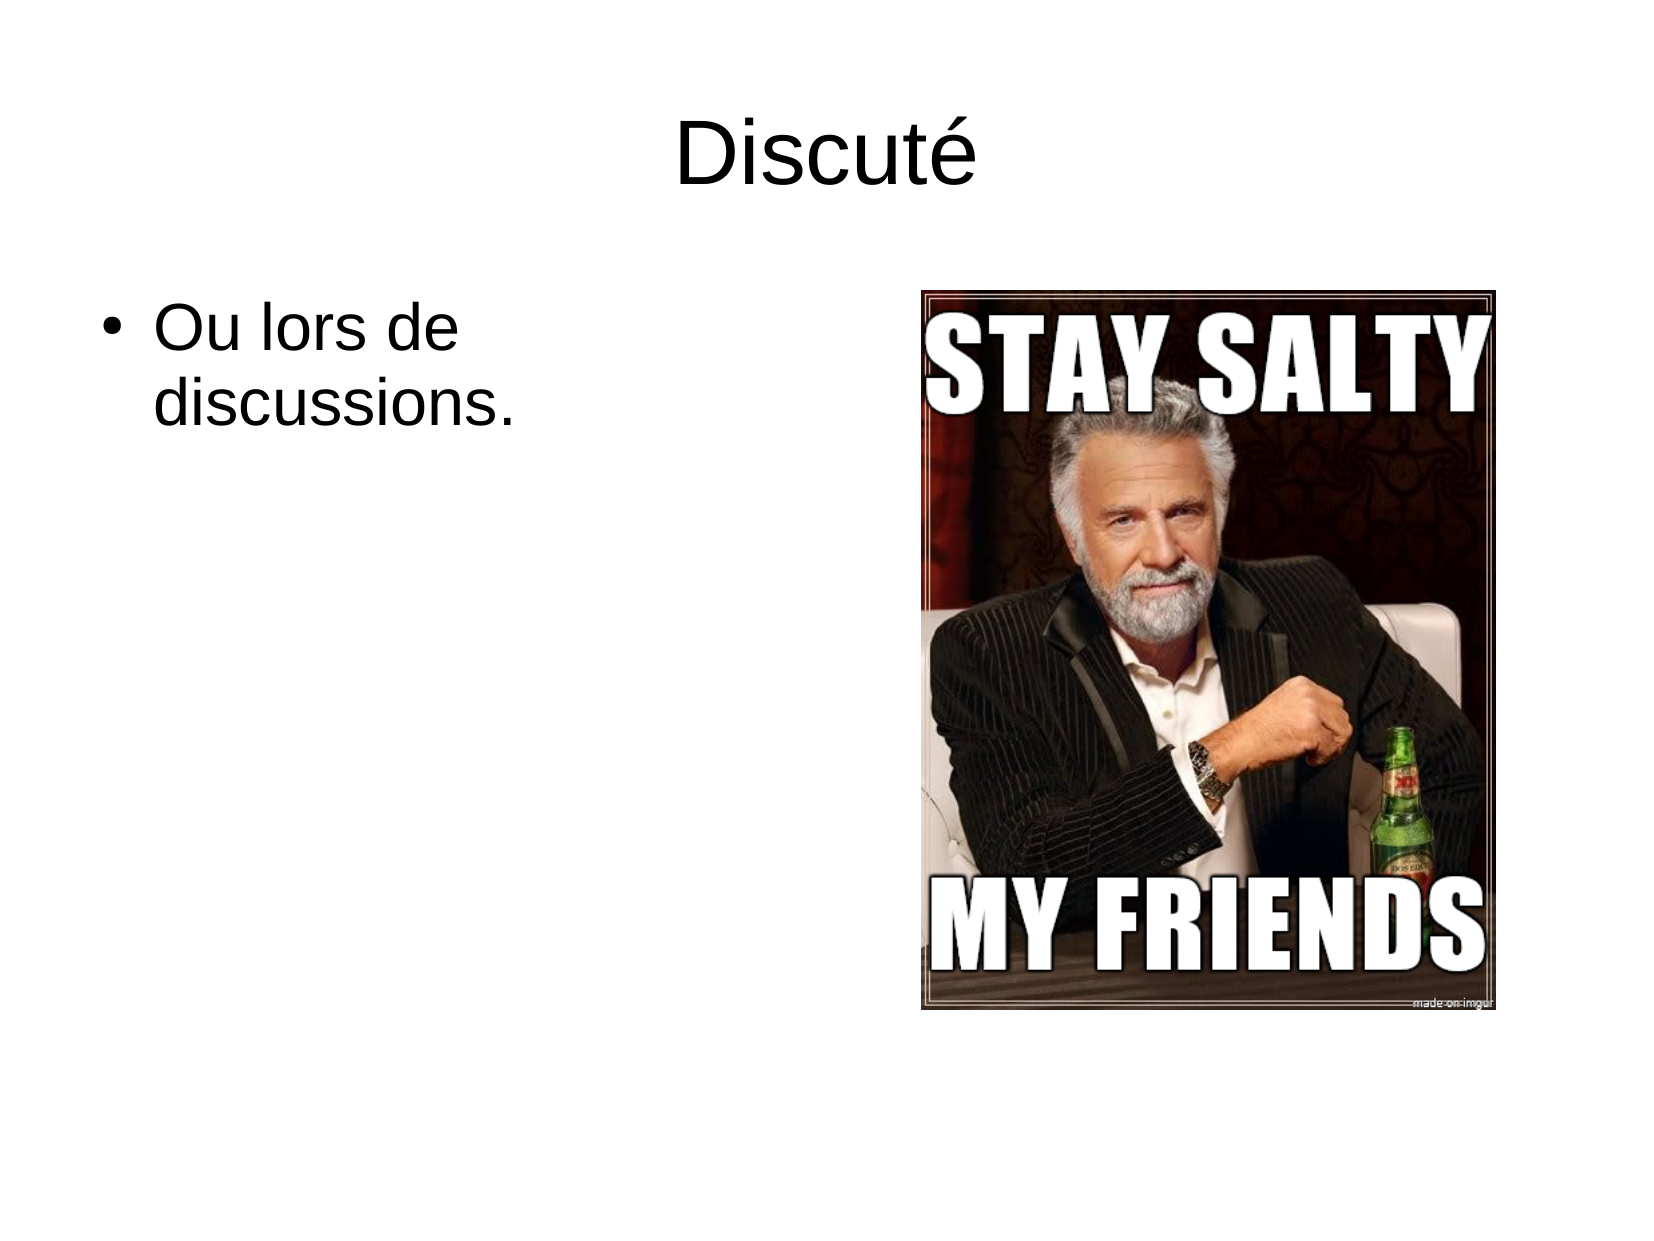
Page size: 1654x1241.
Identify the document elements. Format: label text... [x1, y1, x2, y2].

list Ou lors de discussions. [82, 290, 809, 1010]
picture [921, 290, 1496, 1010]
title Discuté [82, 49, 1571, 257]
